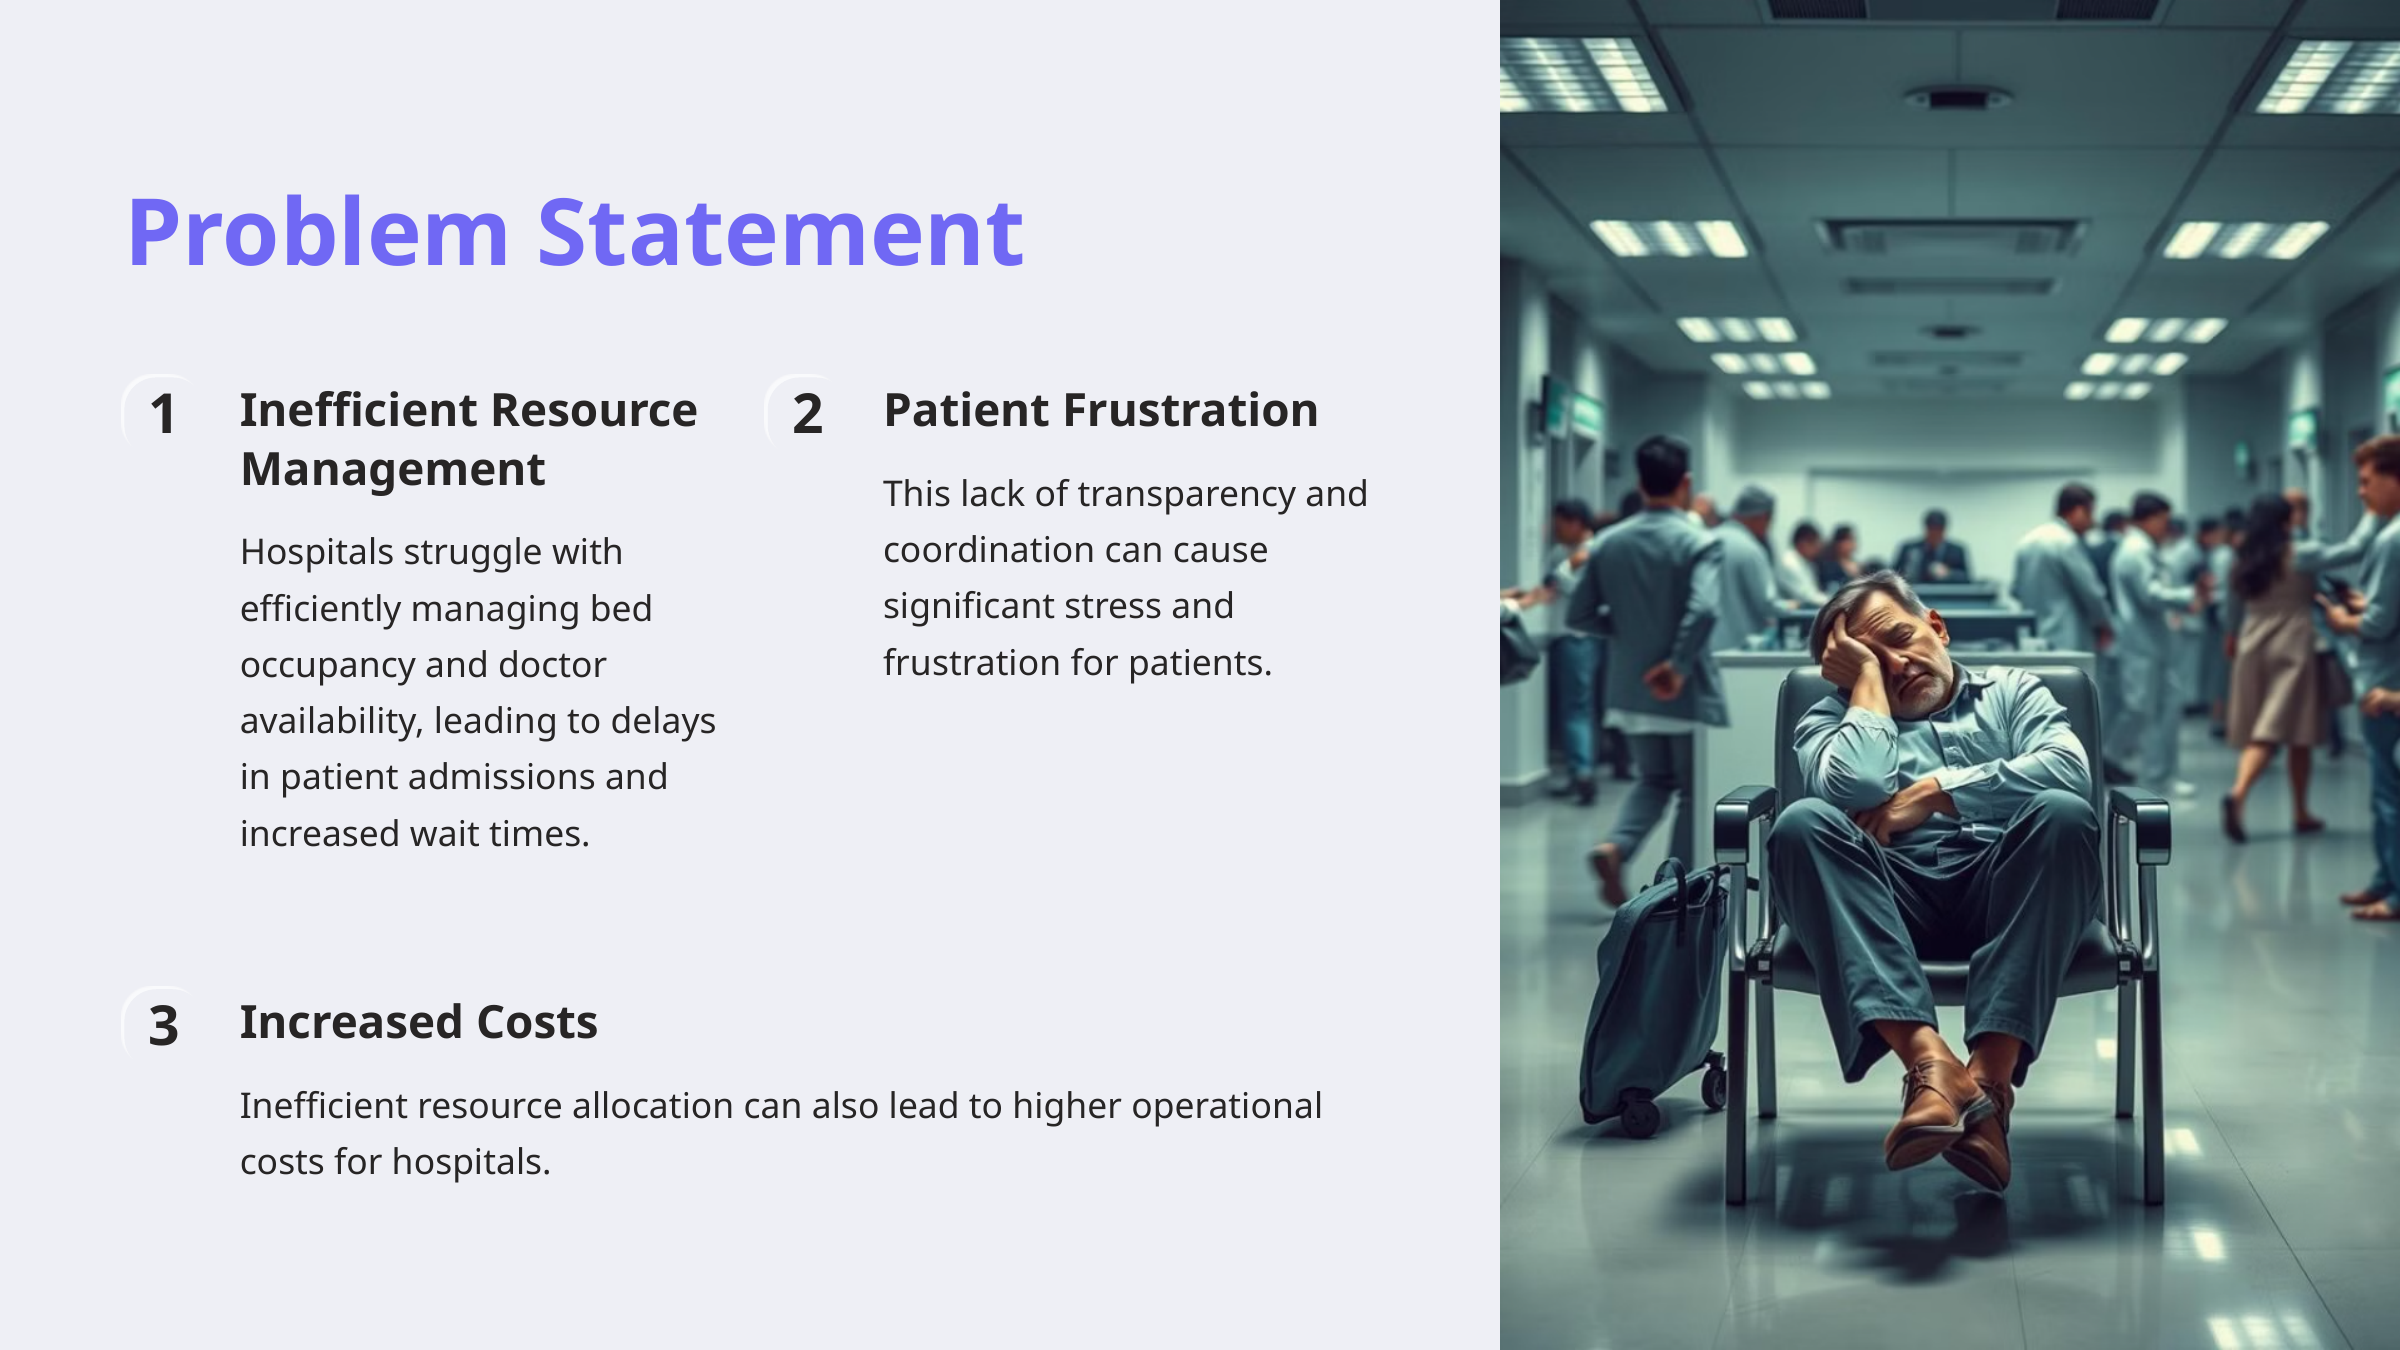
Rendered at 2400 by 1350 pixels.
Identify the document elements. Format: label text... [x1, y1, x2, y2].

text_box Patient Frustration [883, 377, 1351, 436]
text_box Increased Costs [240, 989, 707, 1048]
text_box 1 [154, 389, 174, 446]
text_box Inefficient resource allocation can also lead to higher operational costs for hospitals. [240, 1069, 1376, 1183]
text_box Problem Statement [124, 167, 1060, 284]
text_box [124, 377, 205, 458]
picture [1500, 0, 2400, 1350]
text_box [767, 377, 848, 458]
text_box [124, 989, 205, 1070]
text_box Hospitals struggle with efficiently managing bed occupancy and doctor availability, leading to delays in patient admissions and increased wait times. [240, 516, 732, 914]
text_box 3 [149, 1001, 180, 1057]
text_box 2 [792, 389, 824, 446]
text_box Inefficient Resource Management [240, 377, 732, 494]
text_box This lack of transparency and coordination can cause significant stress and frustration for patients. [883, 457, 1376, 685]
